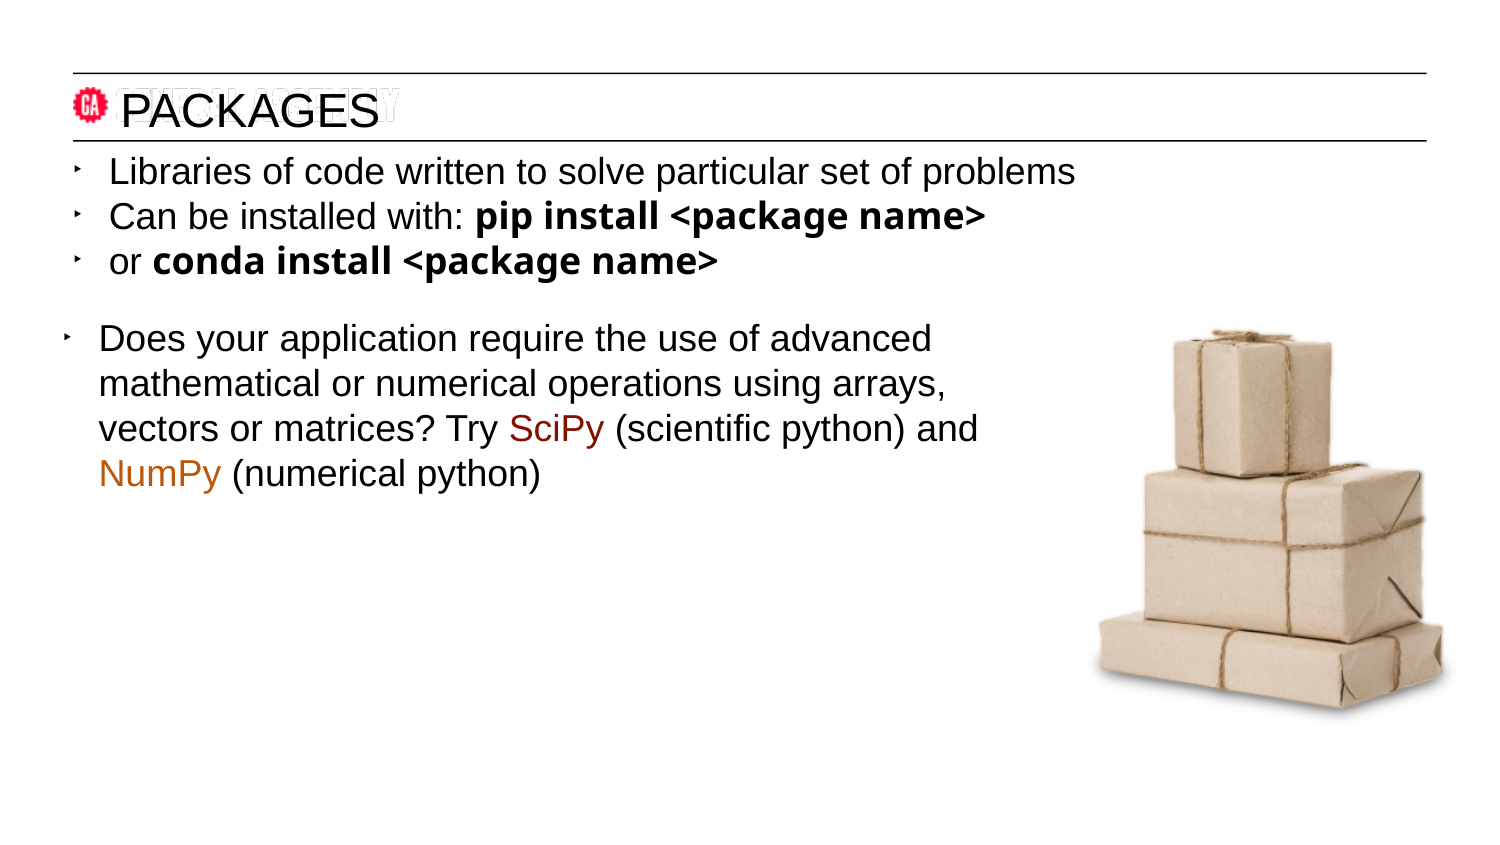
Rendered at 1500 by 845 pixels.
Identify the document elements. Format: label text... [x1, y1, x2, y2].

text_box Libraries of code written to solve particular set of problems Can be installed with: pip install <package name> or conda install <package name> [73, 146, 1427, 309]
picture [73, 87, 120, 123]
text_box PACKAGES [120, 79, 1011, 129]
text_box Does your application require the use of advanced mathematical or numerical operations using arrays, vectors or matrices? Try SciPy (scientific python) and NumPy (numerical python) [63, 314, 1030, 742]
picture [1083, 326, 1460, 728]
